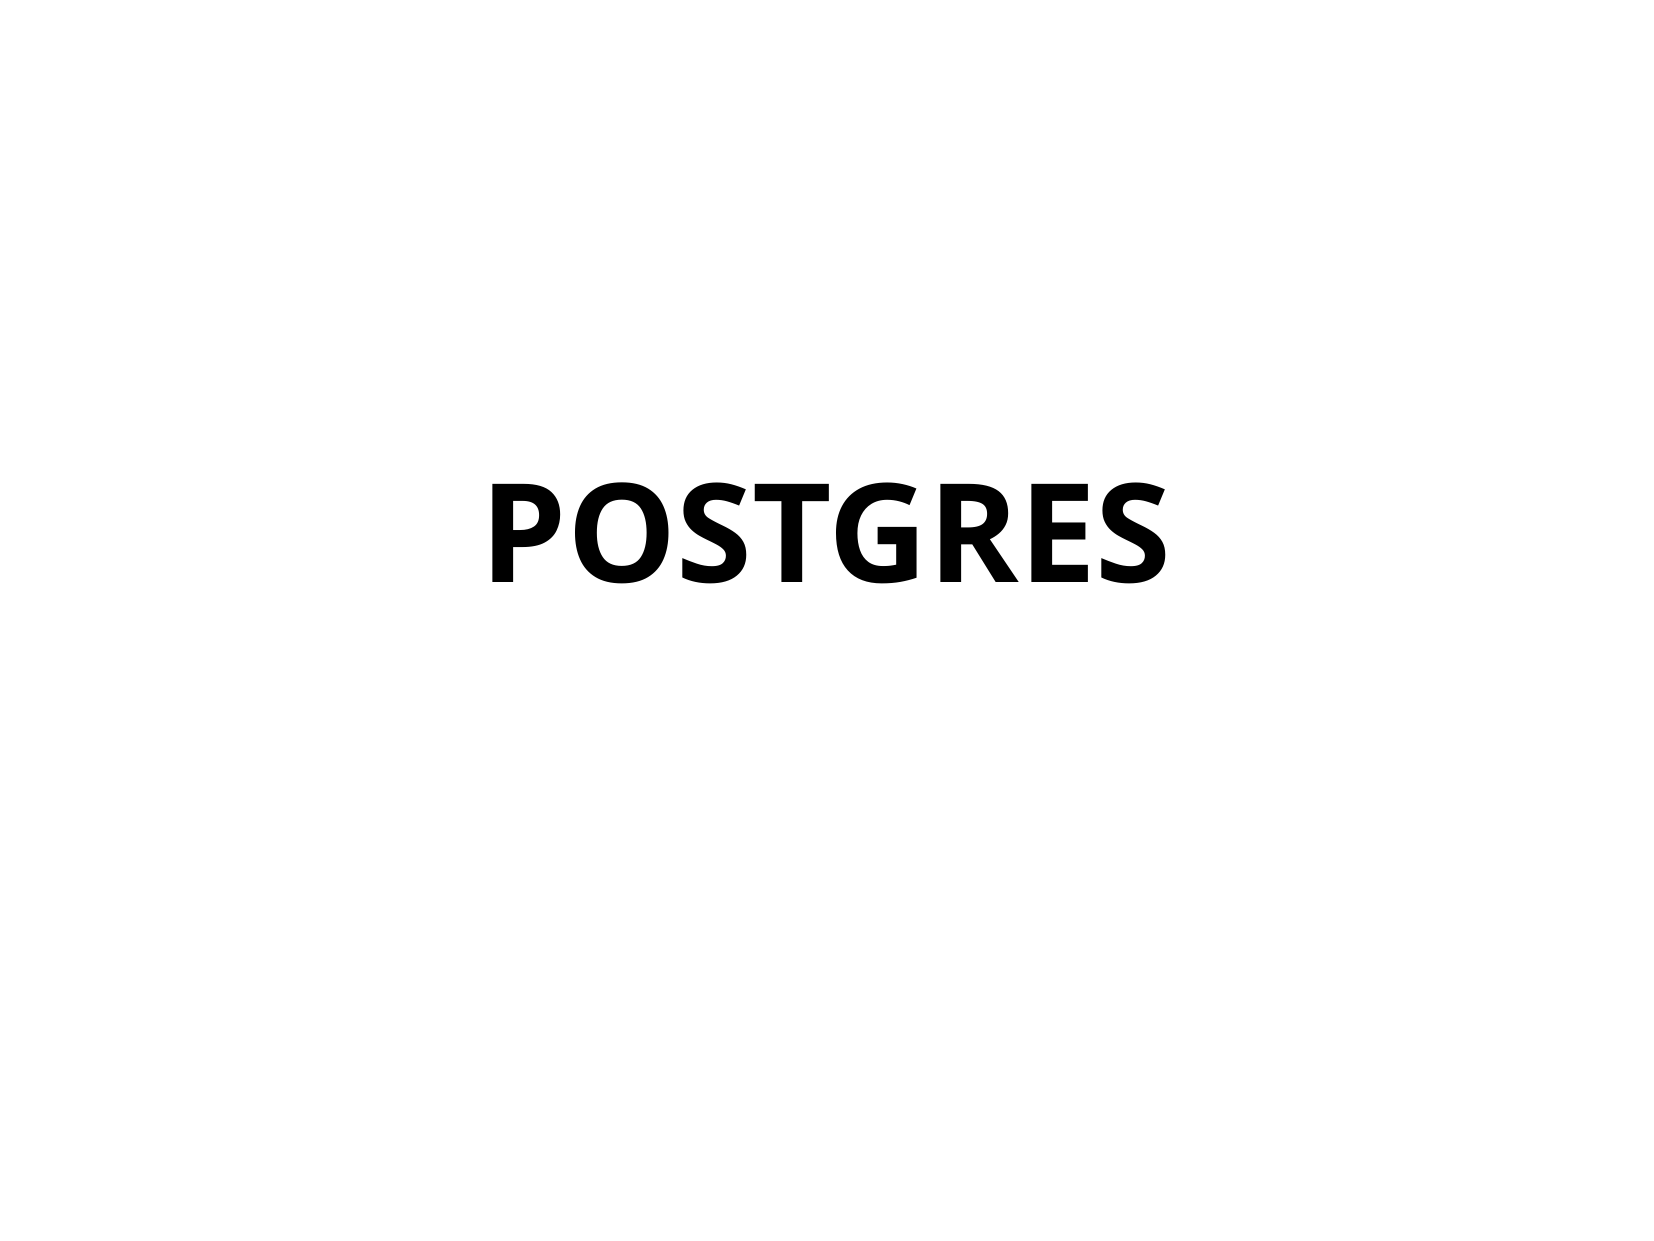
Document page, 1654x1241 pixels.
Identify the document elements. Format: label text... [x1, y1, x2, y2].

subtitle POSTGRES [82, 49, 1571, 1010]
